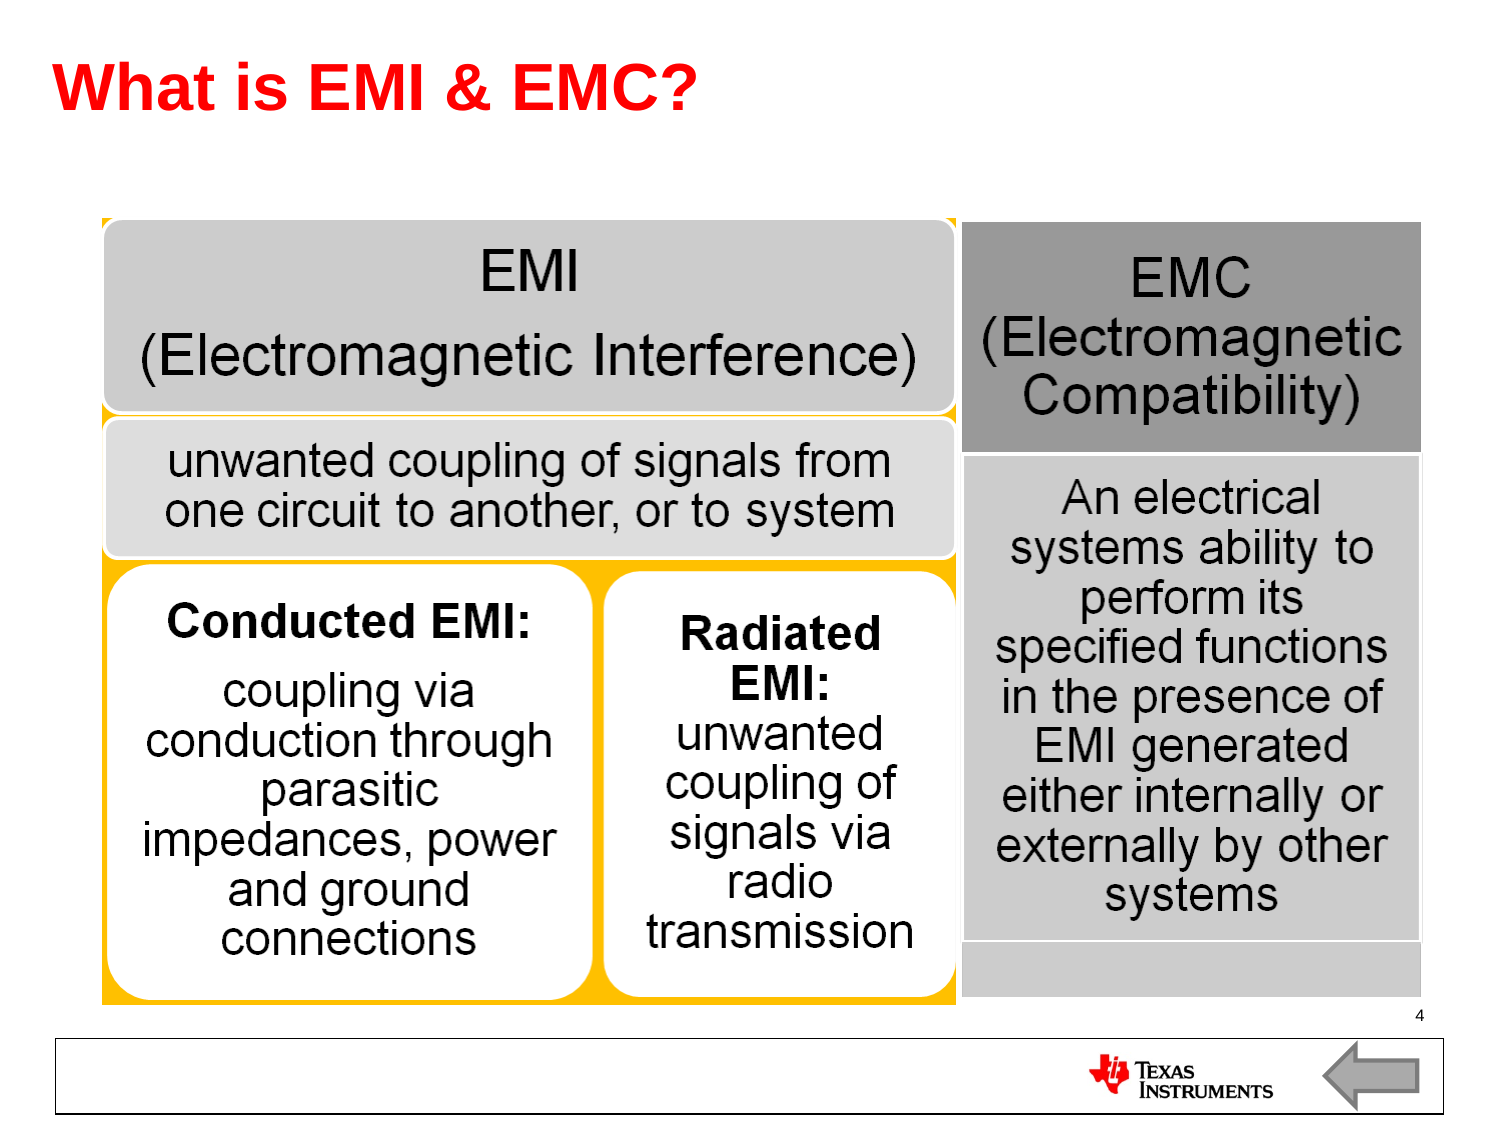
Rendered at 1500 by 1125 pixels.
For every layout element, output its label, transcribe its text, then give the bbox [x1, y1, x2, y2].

picture [1087, 1052, 1274, 1099]
title What is EMI & EMC? [37, 23, 1426, 158]
text_box [1324, 1045, 1418, 1107]
picture [99, 215, 1453, 1007]
text_box <numero> [1089, 998, 1440, 1031]
